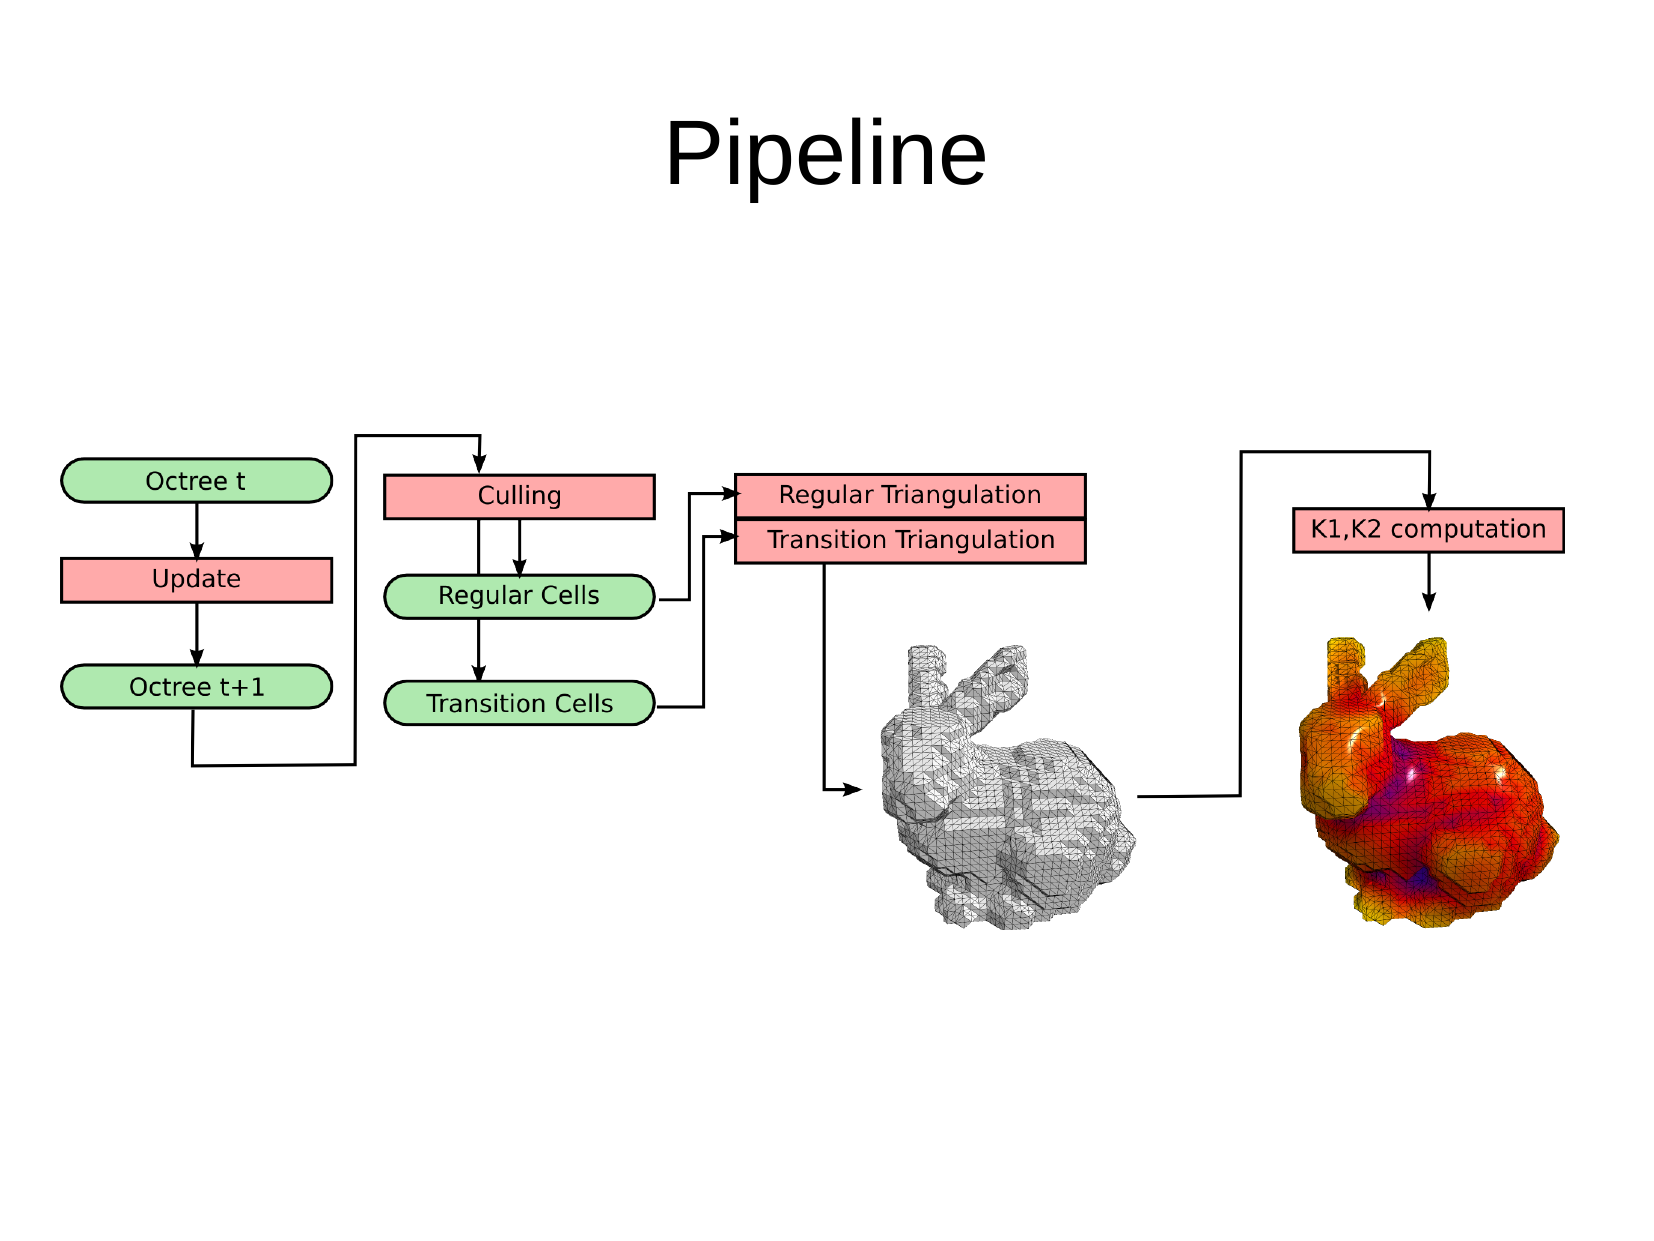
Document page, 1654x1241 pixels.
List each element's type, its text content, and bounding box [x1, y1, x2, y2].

picture [60, 434, 1565, 931]
title Pipeline [82, 49, 1571, 257]
